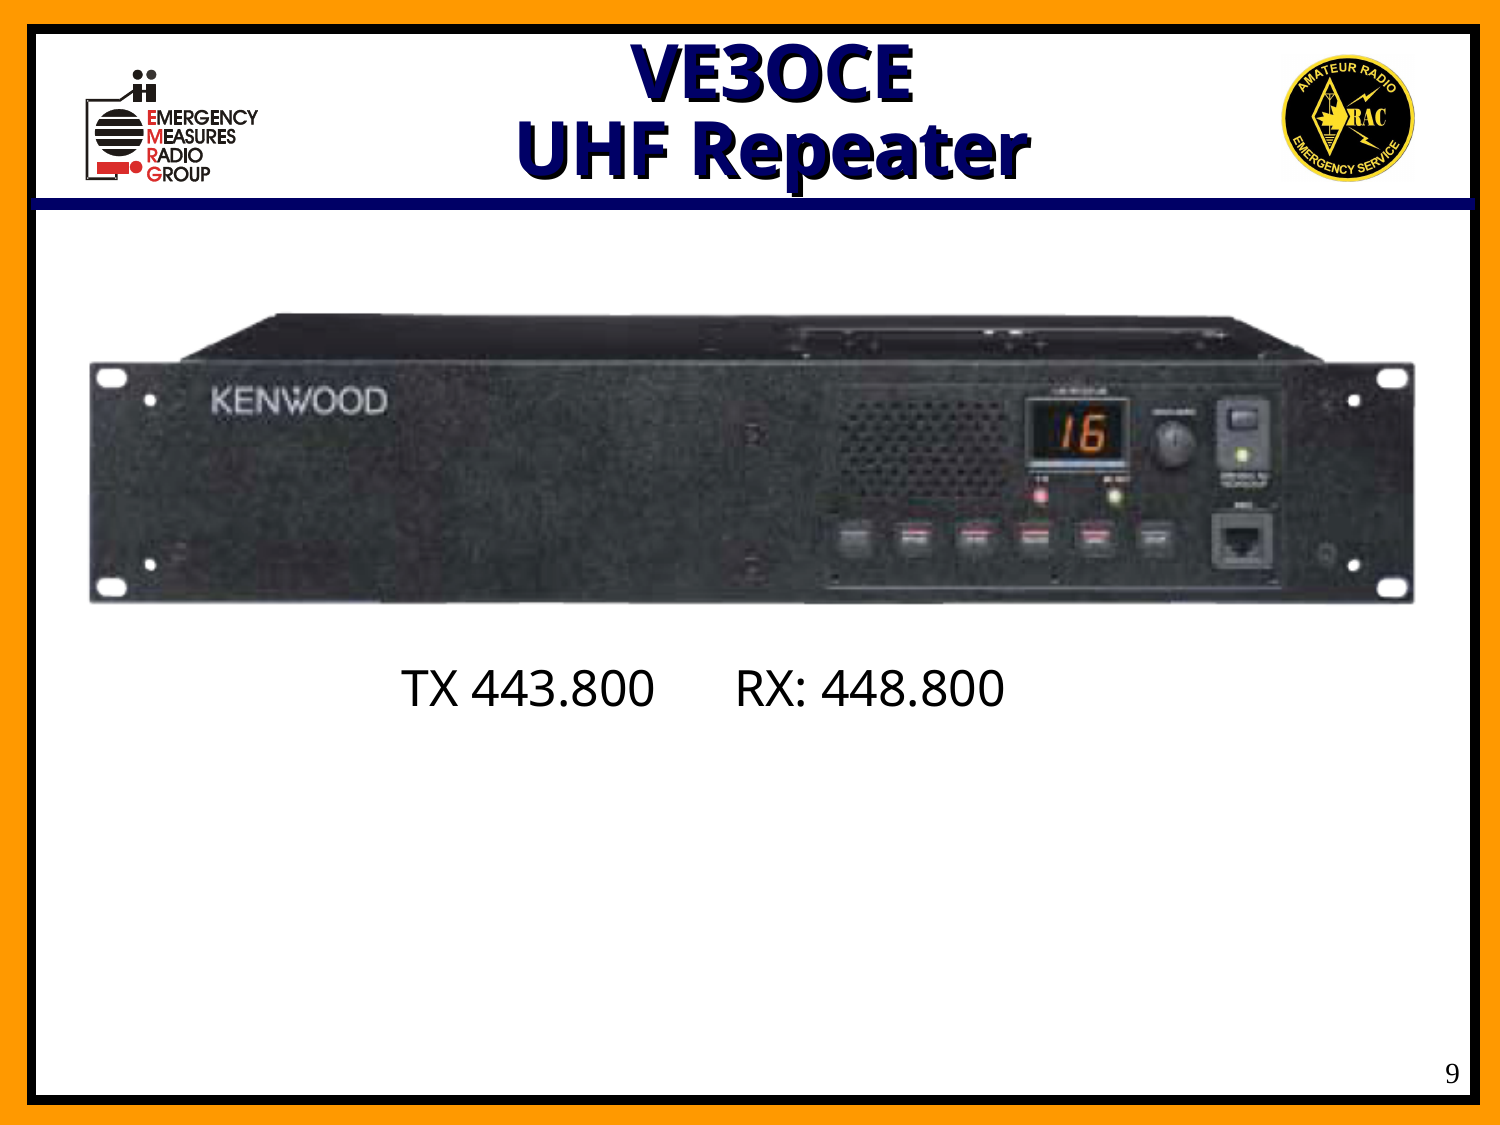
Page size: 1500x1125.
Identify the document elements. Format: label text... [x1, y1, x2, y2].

picture [79, 299, 1421, 621]
picture [1292, 54, 1415, 182]
text_box VE3OCE UHF Repeater [251, 29, 1292, 199]
text_box TX 443.800 RX: 448.800 [387, 648, 1021, 725]
